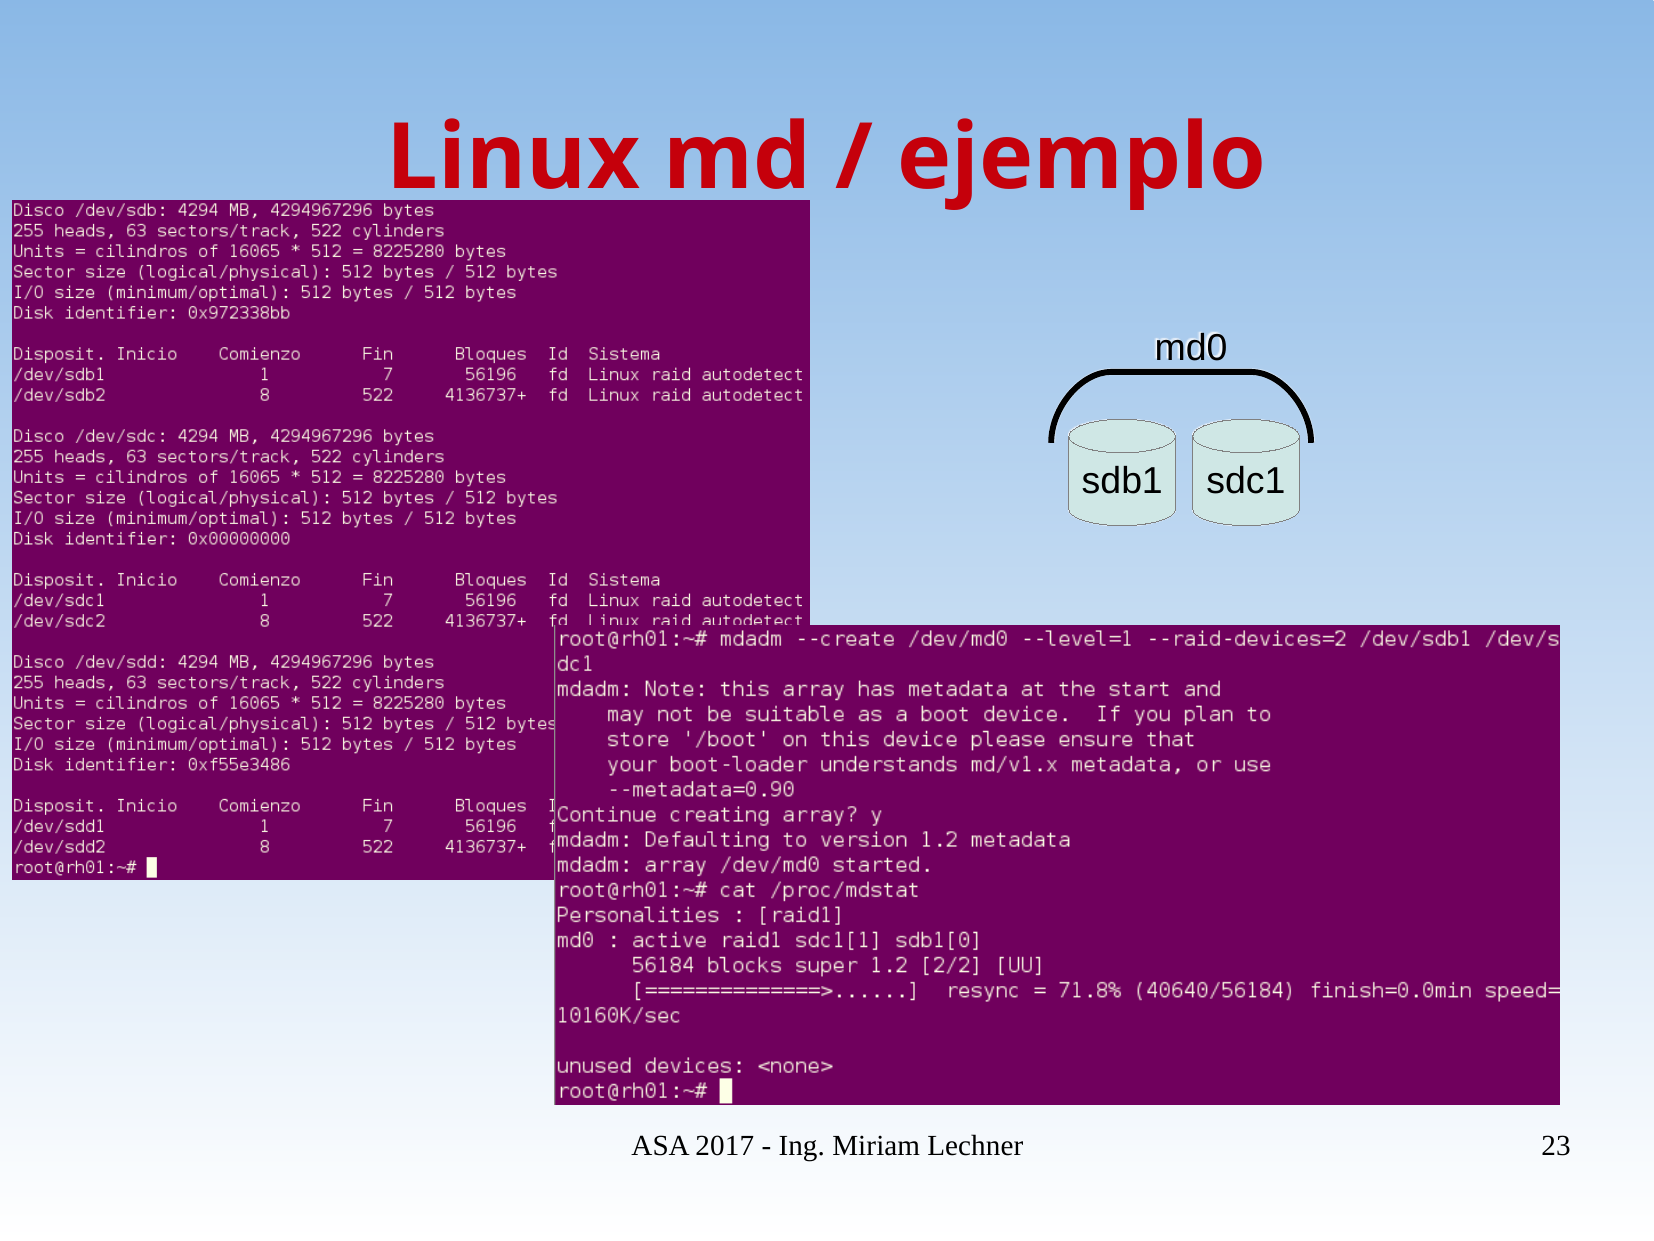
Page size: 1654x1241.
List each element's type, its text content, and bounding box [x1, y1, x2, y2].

text_box sdc1 [1192, 419, 1300, 526]
text_box md0 [1139, 318, 1243, 368]
text_box sdb1 [1068, 419, 1176, 526]
picture [12, 200, 1560, 1105]
title Linux md / ejemplo [82, 49, 1571, 257]
